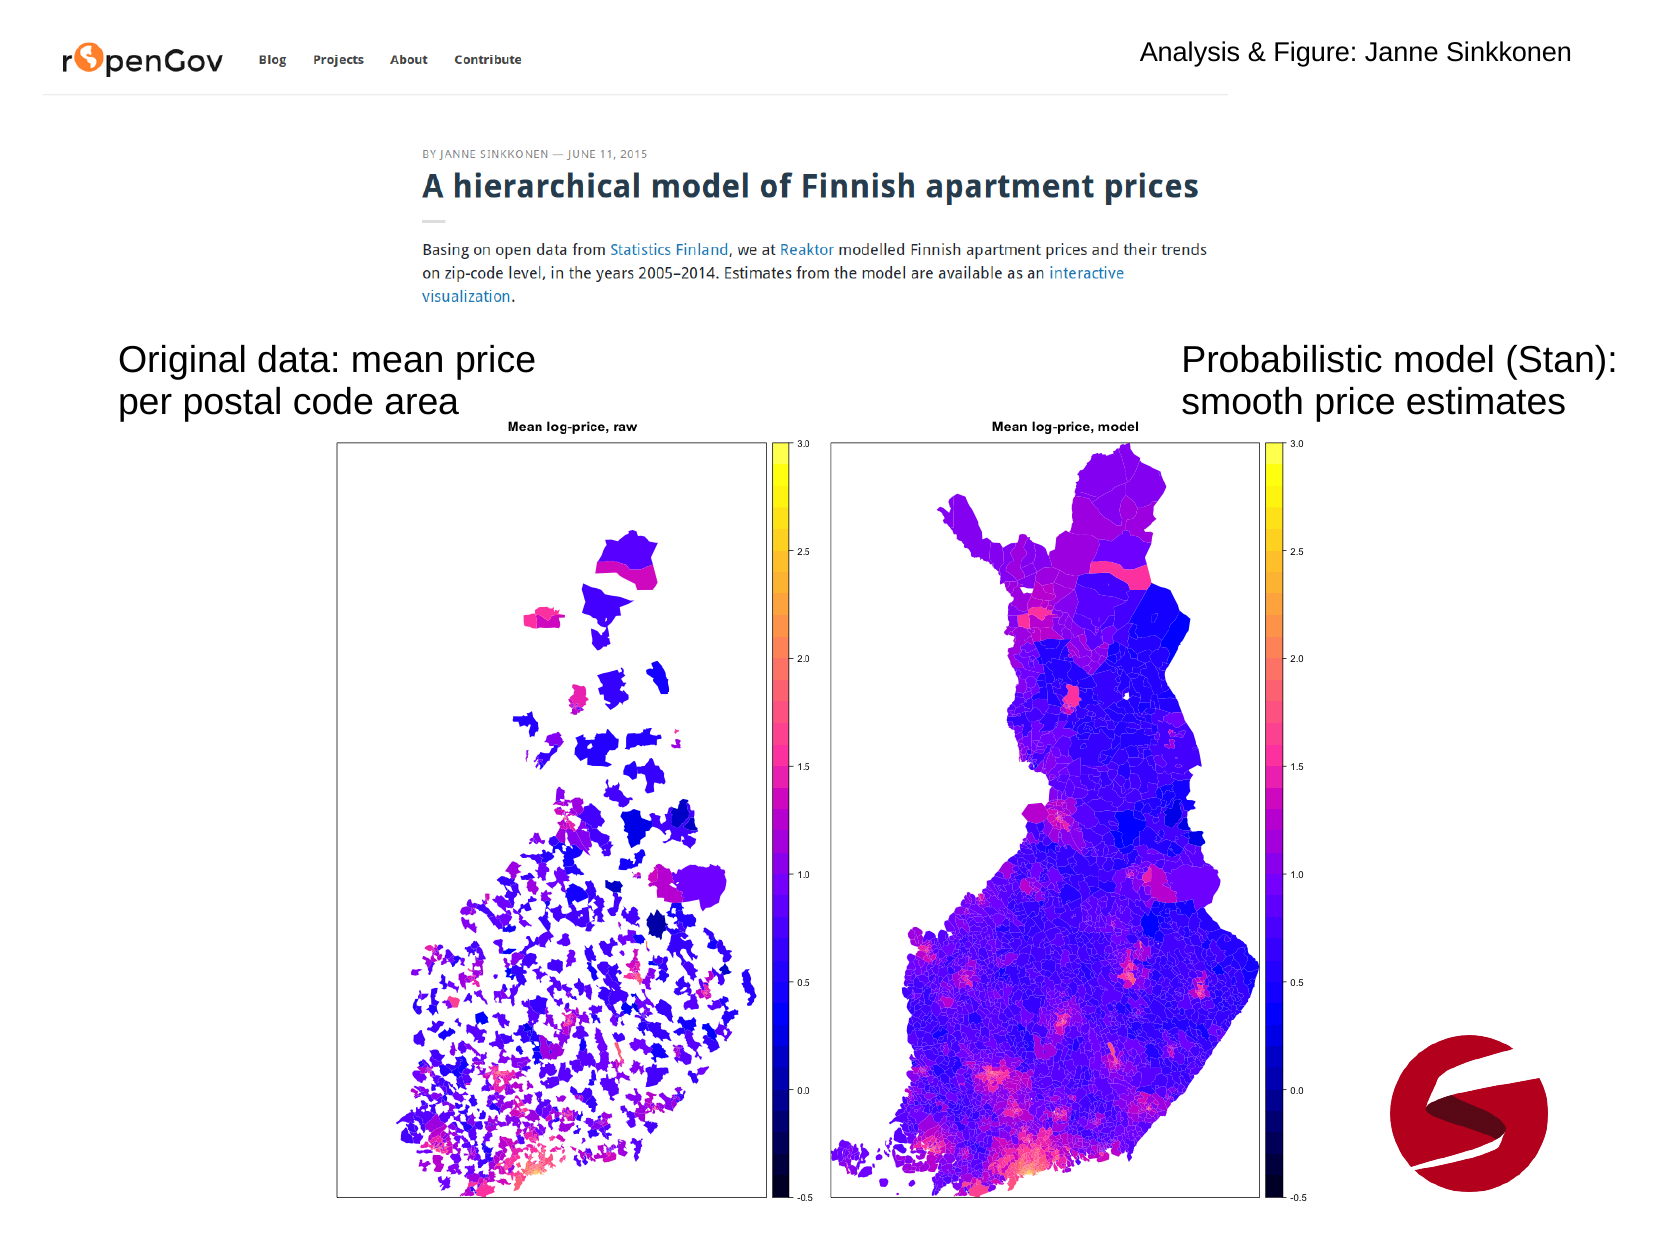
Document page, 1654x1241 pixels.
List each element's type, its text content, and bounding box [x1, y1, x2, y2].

text_box Probabilistic model (Stan): smooth price estimates [1166, 331, 1647, 430]
text_box Analysis & Figure: Janne Sinkkonen [1125, 30, 1606, 80]
picture [1390, 1035, 1548, 1192]
text_box Original data: mean price per postal code area [103, 331, 584, 430]
picture [325, 412, 1312, 1212]
picture [42, 27, 1228, 314]
